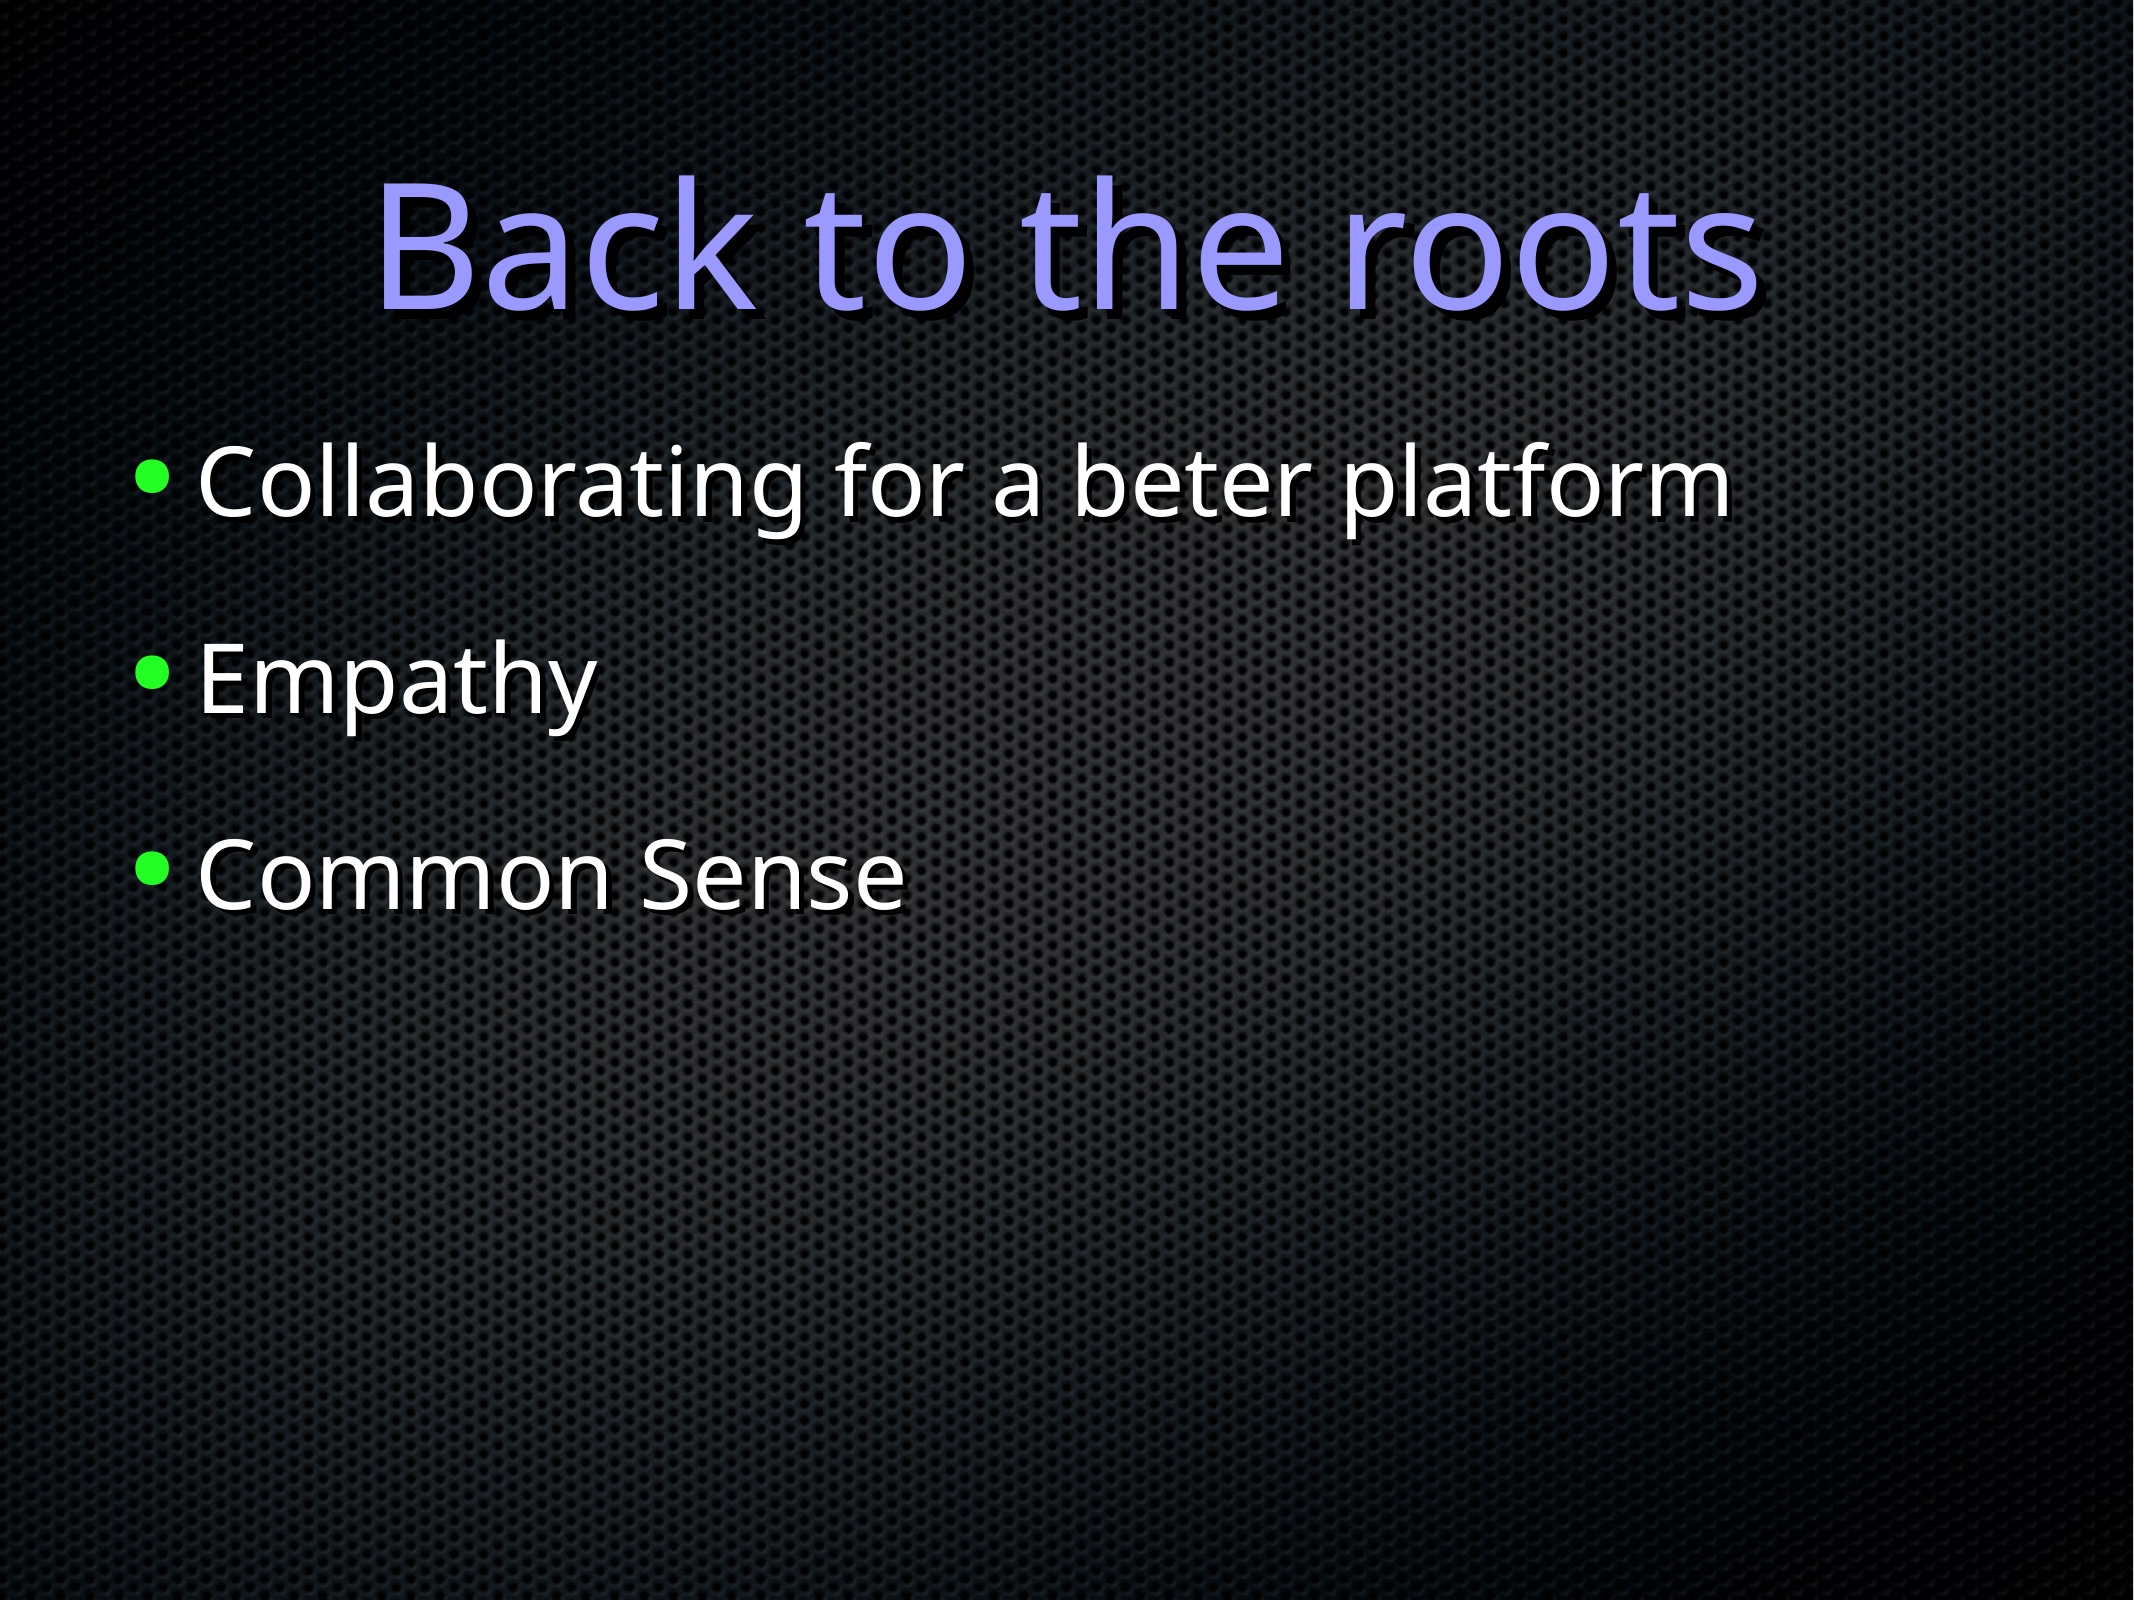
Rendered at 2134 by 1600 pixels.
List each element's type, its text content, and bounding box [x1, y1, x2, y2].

list Collaborating for a beter platform Empathy Common Sense [129, 413, 2005, 1342]
picture [0, 0, 2134, 1600]
title Back to the roots [129, 41, 2005, 413]
